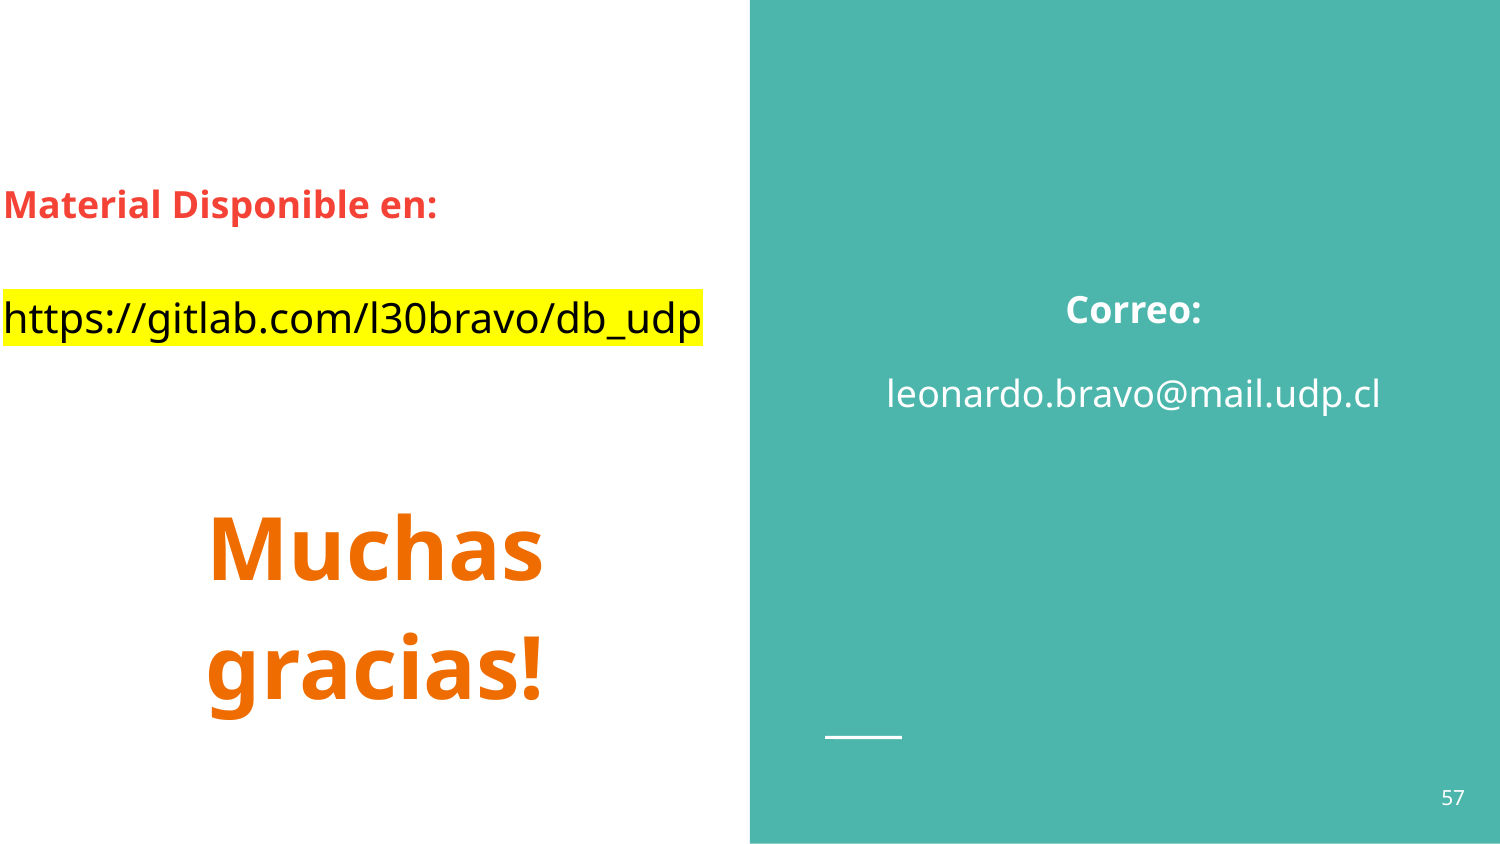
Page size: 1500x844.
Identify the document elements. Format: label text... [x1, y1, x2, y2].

text_box Material Disponible en: https://gitlab.com/l30bravo/db_udp [0, 171, 792, 354]
title Muchas gracias! [43, 465, 708, 741]
list Correo: leonardo.bravo@mail.udp.cl [767, 11, 1500, 844]
slide_number <number> [1389, 764, 1480, 830]
